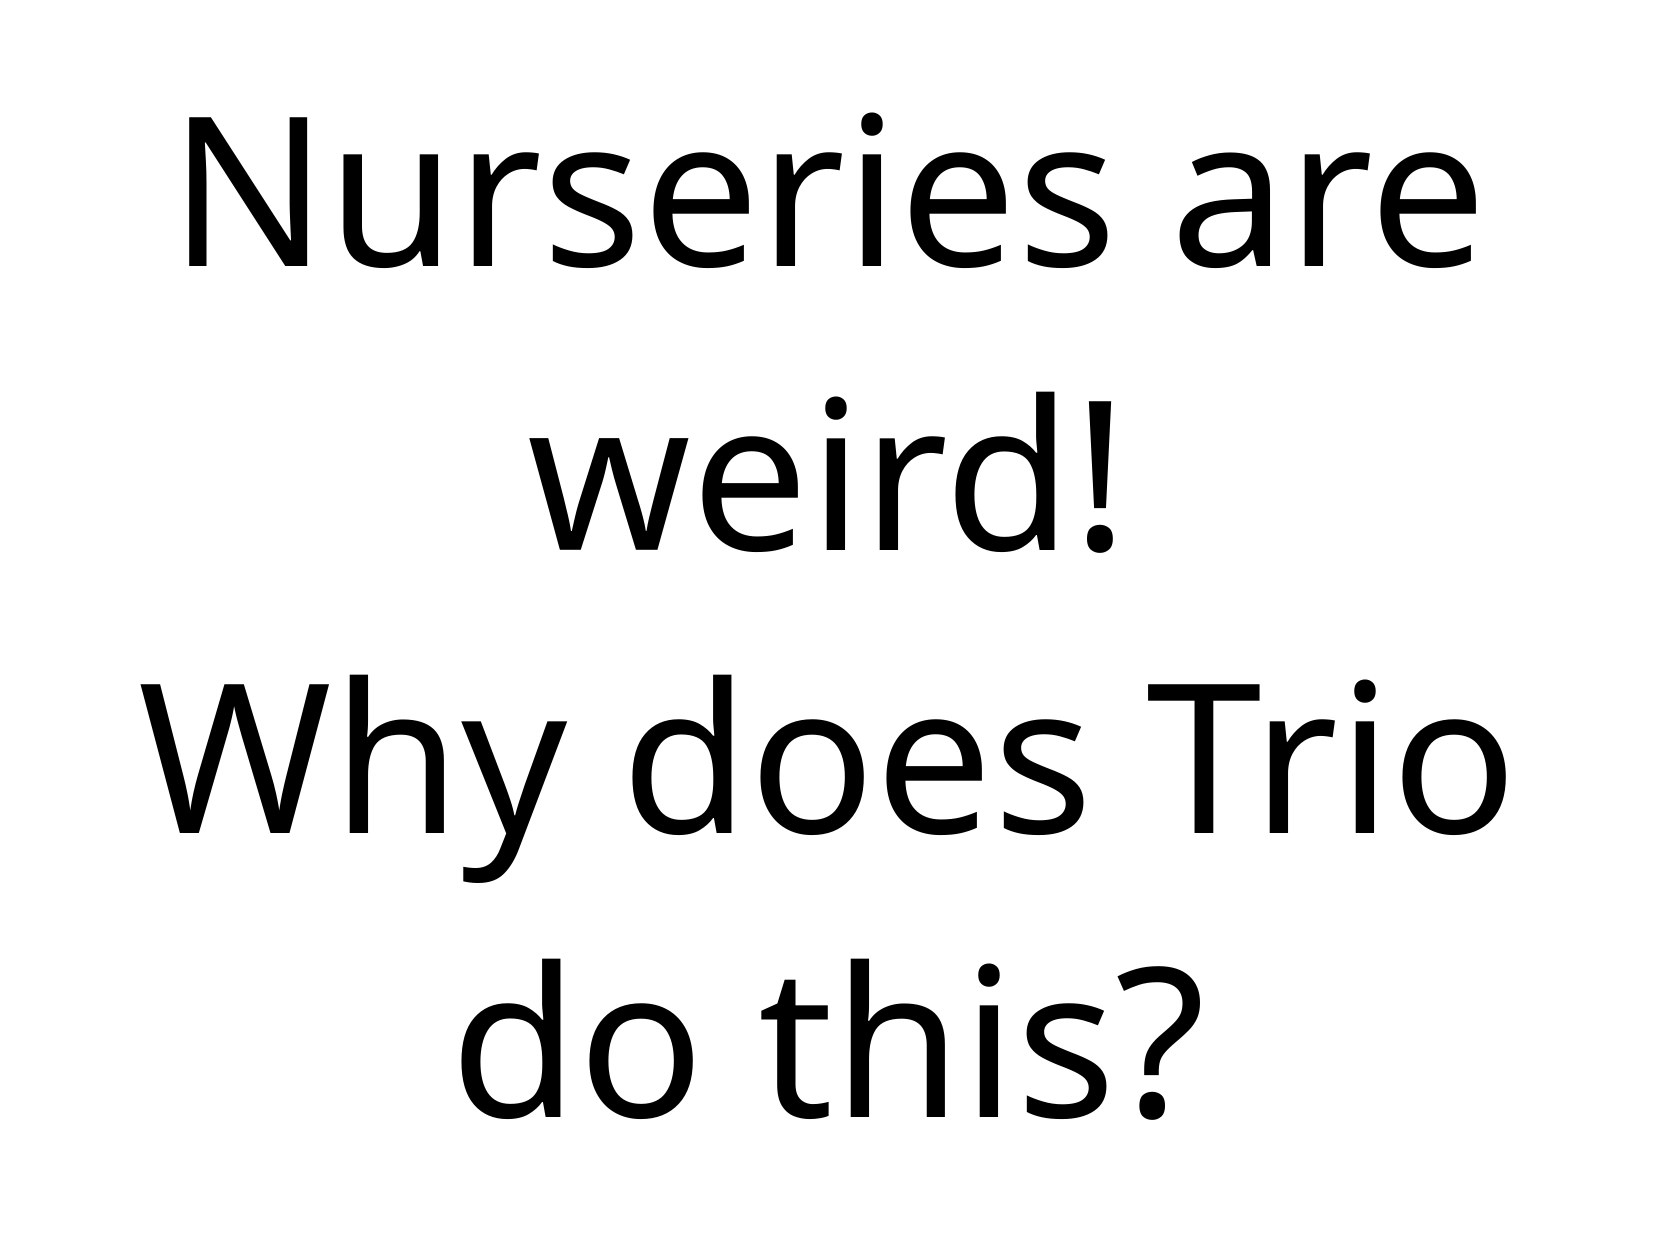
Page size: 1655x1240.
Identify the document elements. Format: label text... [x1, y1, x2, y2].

title Nurseries are weird! Why does Trio do this? [67, 1, 1590, 1222]
